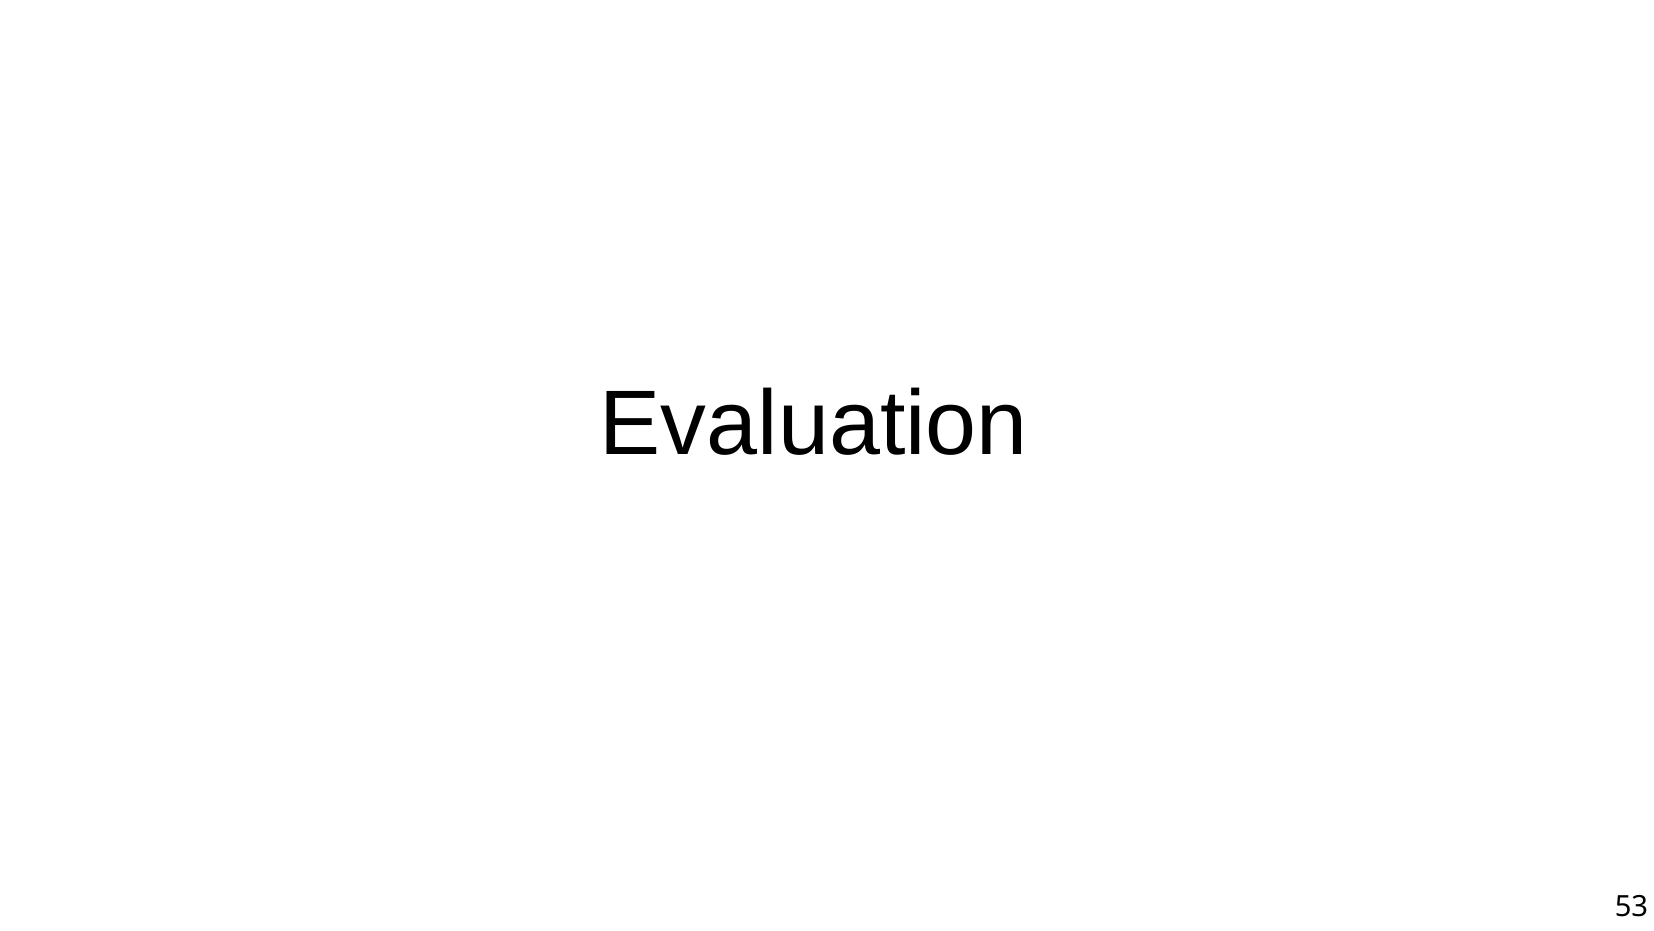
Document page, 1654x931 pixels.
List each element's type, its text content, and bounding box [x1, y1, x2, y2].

title Evaluation [70, 345, 1559, 501]
